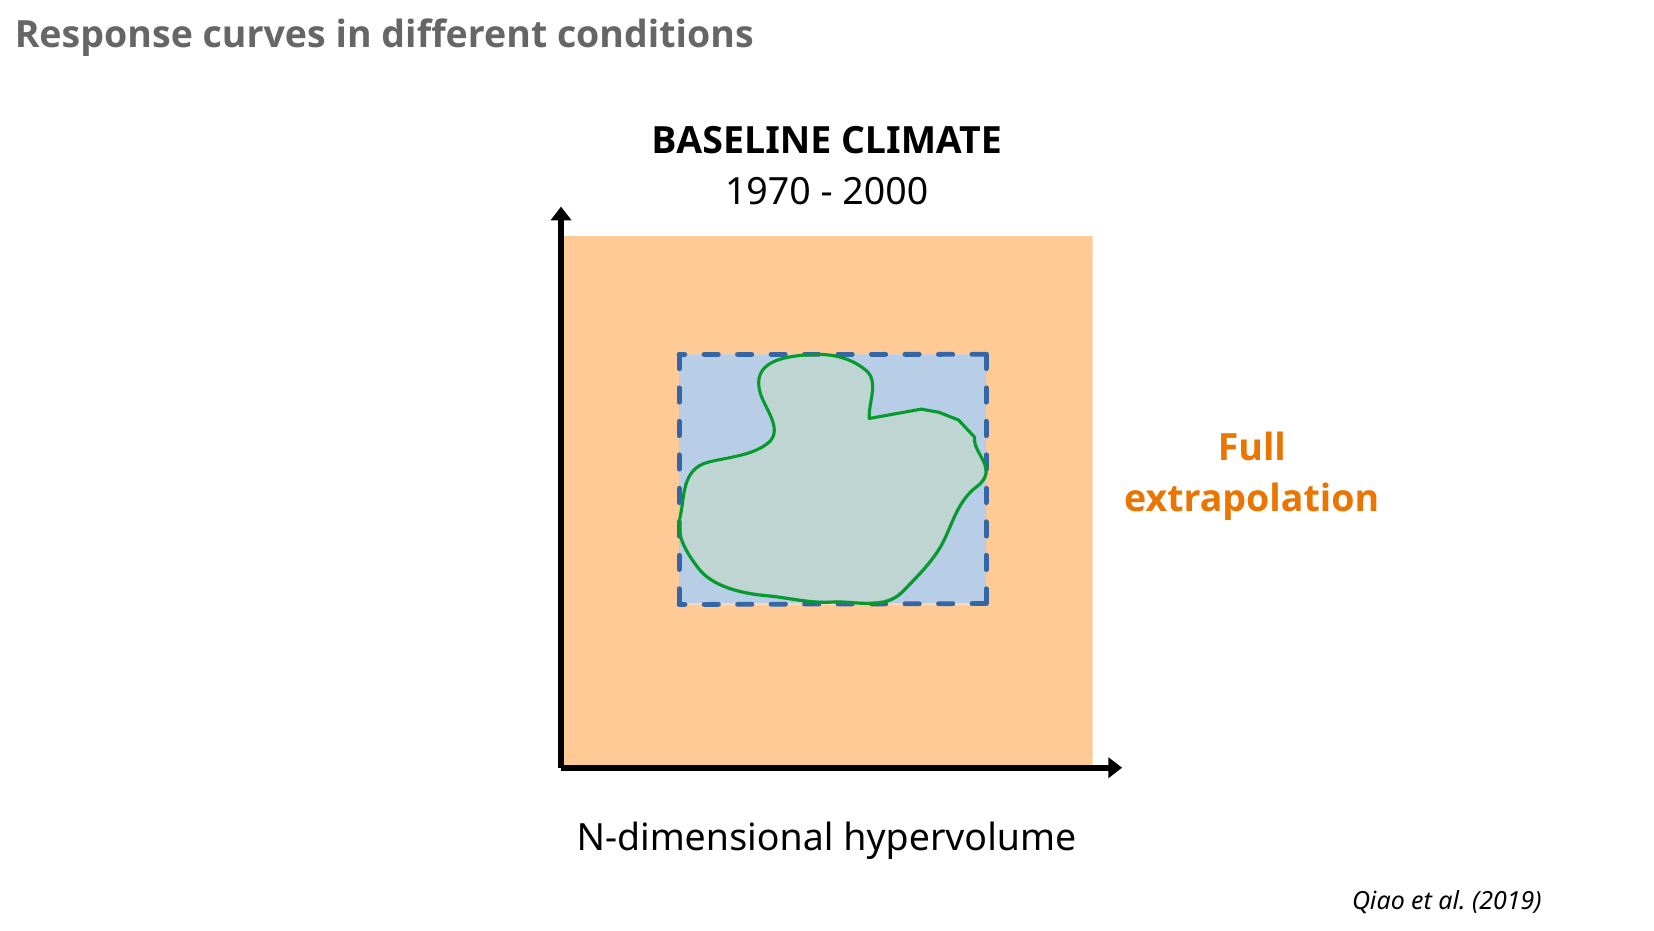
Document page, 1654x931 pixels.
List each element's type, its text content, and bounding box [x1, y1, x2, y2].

text_box Response curves in different conditions [0, 0, 1654, 117]
text_box Qiao et al. (2019) [1240, 870, 1654, 931]
text_box BASELINE CLIMATE 1970 - 2000 [620, 117, 1034, 224]
text_box [564, 236, 1093, 765]
text_box Full extrapolation [1074, 413, 1430, 480]
text_box N-dimensional hypervolume [561, 803, 1093, 869]
